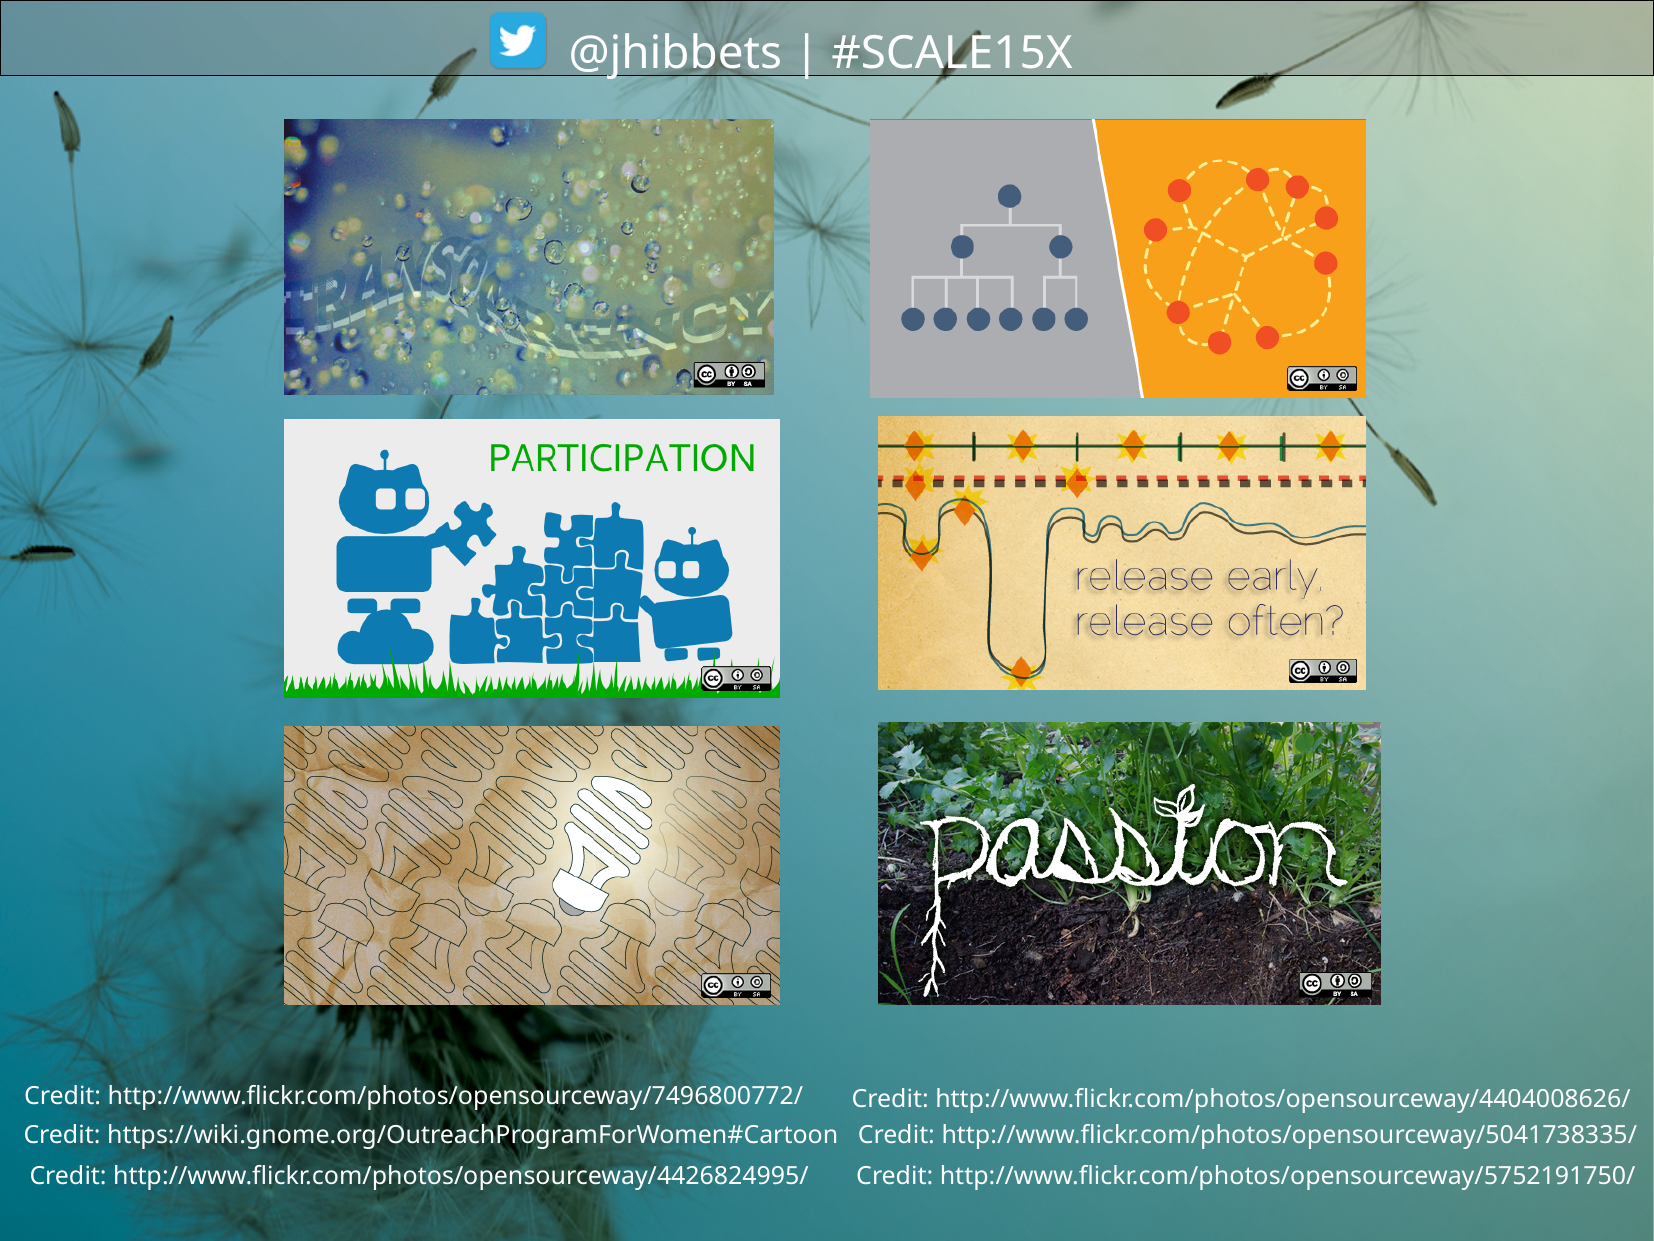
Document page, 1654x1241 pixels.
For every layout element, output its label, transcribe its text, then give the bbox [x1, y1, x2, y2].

text_box Credit: http://www.flickr.com/photos/opensourceway/5041738335/ [843, 1109, 1654, 1150]
text_box Credit: http://www.flickr.com/photos/opensourceway/4404008626/ [836, 1072, 1654, 1109]
picture [488, 11, 549, 72]
text_box Credit: http://www.flickr.com/photos/opensourceway/5752191750/ [841, 1150, 1647, 1191]
text_box Credit: http://www.flickr.com/photos/opensourceway/7496800772/ [9, 1070, 826, 1109]
picture [0, 76, 1654, 1241]
text_box Credit: https://wiki.gnome.org/OutreachProgramForWomen#Cartoon [8, 1109, 843, 1150]
text_box Credit: http://www.flickr.com/photos/opensourceway/4426824995/ [14, 1150, 837, 1191]
